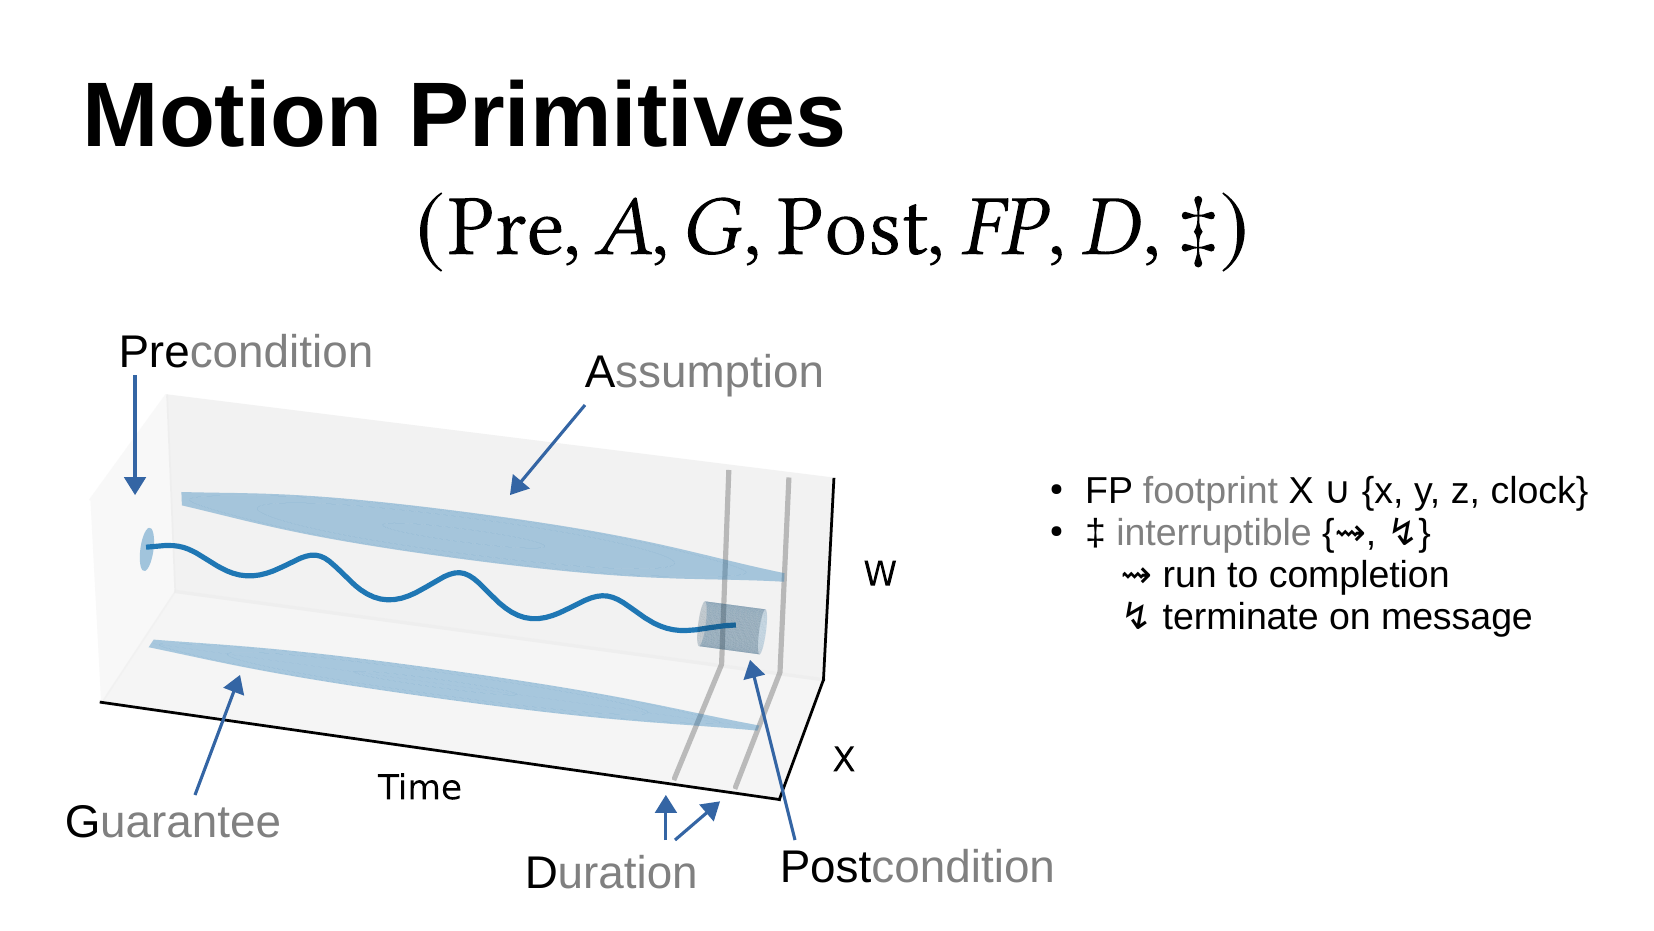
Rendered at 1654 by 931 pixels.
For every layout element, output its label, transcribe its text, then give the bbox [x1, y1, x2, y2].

picture [89, 390, 897, 802]
text_box Duration [510, 840, 713, 907]
text_box FP footprint X ∪ {x, y, z, clock} ‡ interruptible {⇝, ↯} ⇝ run to completion ↯ terminate on message [1035, 462, 1604, 646]
text_box Guarantee [49, 788, 297, 855]
text_box Assumption [570, 338, 840, 406]
text_box Precondition [103, 318, 389, 385]
text_box Postcondition [765, 833, 1071, 901]
picture [420, 192, 1245, 272]
title Motion Primitives [82, 37, 1571, 193]
